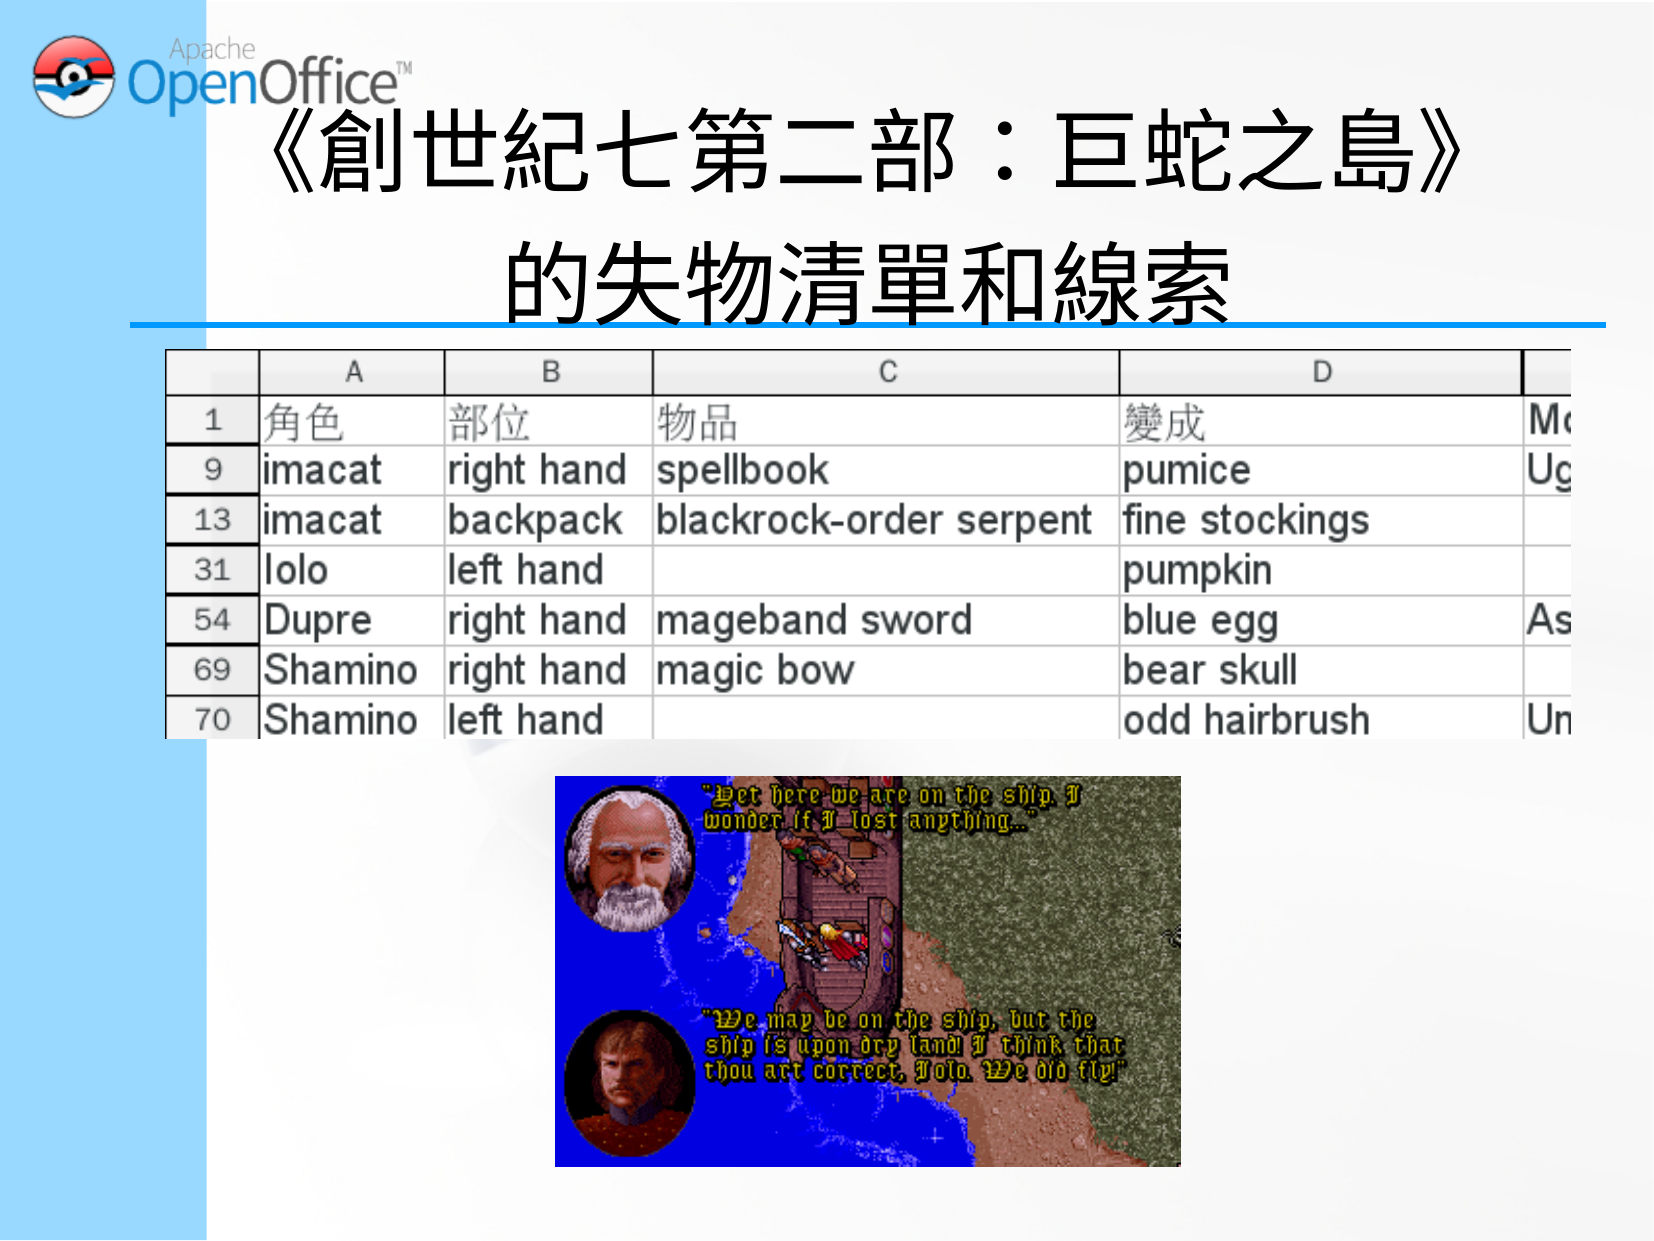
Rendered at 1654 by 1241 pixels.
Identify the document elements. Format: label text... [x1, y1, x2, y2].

picture [672, 316, 704, 322]
title 《創世紀七第二部：巨蛇之島》 的失物清單和線索 [165, 108, 1571, 316]
picture [711, 316, 728, 322]
picture [788, 316, 807, 322]
picture [1060, 316, 1111, 322]
picture [1192, 316, 1220, 322]
picture [856, 316, 909, 322]
picture [207, 316, 509, 322]
picture [813, 316, 850, 322]
picture [610, 316, 666, 322]
picture [1117, 316, 1153, 322]
picture [31, 2, 1654, 1241]
picture [733, 316, 757, 322]
picture [578, 316, 604, 322]
picture [515, 316, 573, 322]
picture [916, 316, 982, 322]
picture [988, 316, 1056, 322]
picture [763, 316, 784, 322]
picture [1157, 316, 1186, 322]
